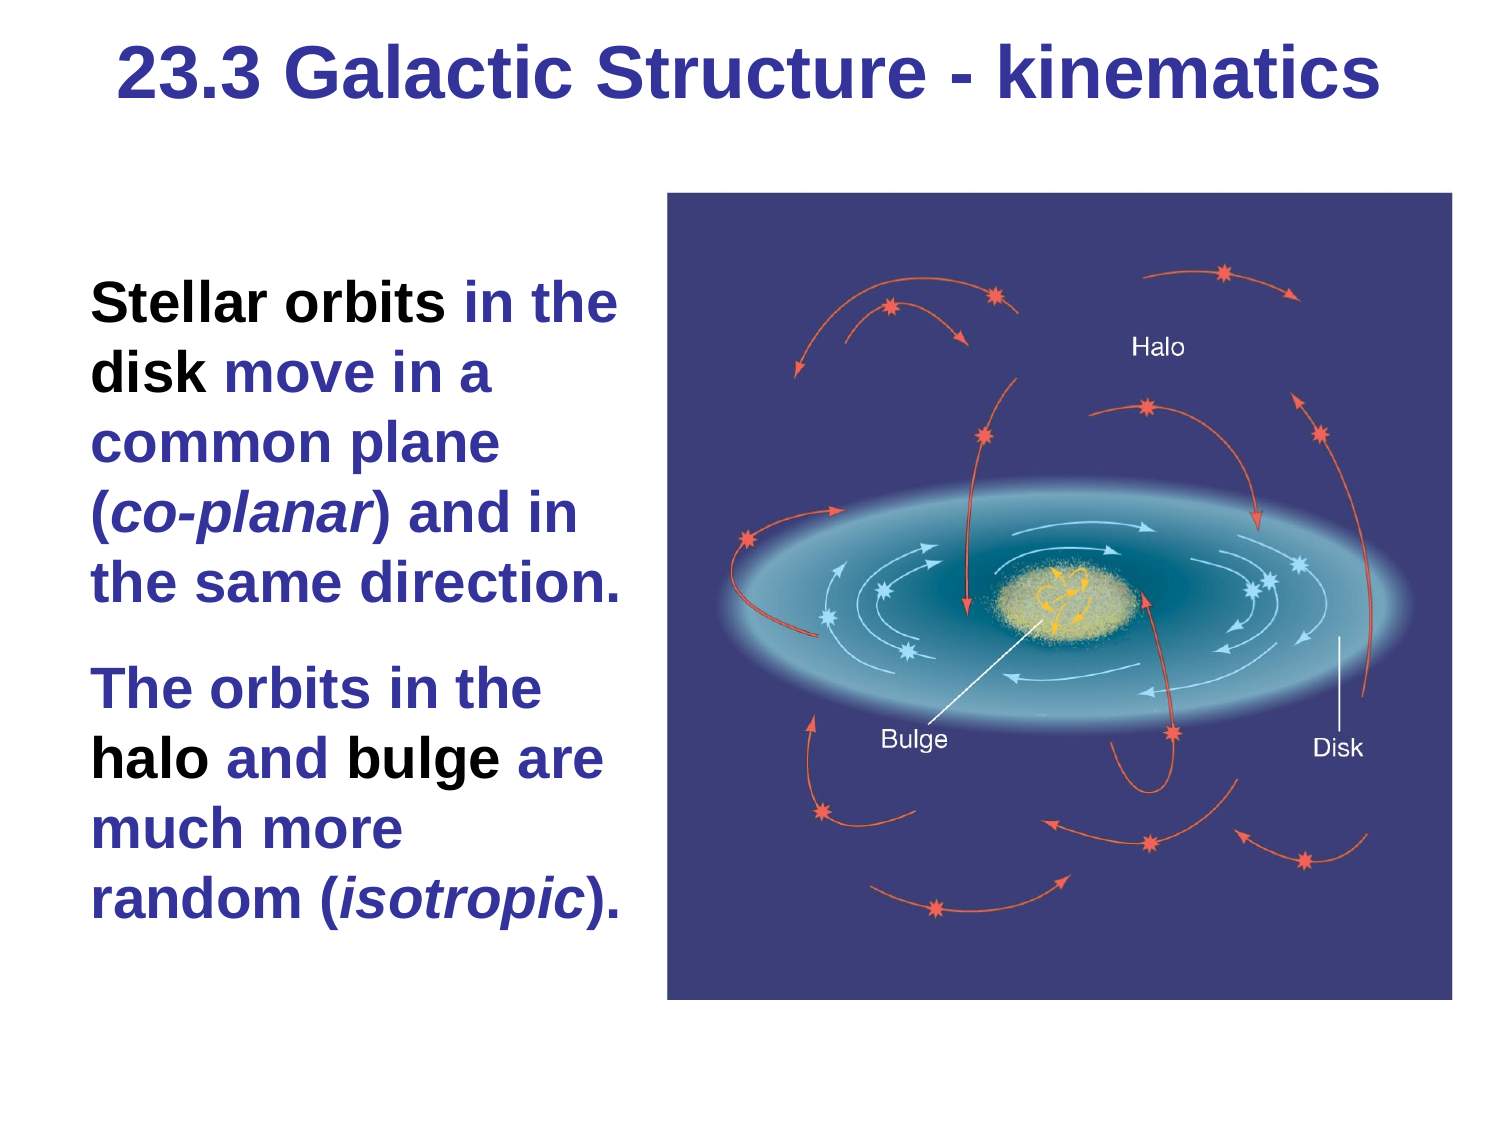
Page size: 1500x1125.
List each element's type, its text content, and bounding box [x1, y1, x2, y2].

title 23.3 Galactic Structure - kinematics [75, 0, 1426, 138]
picture [662, 187, 1457, 1000]
text_box Stellar orbits in the disk move in a common plane (co-planar) and in the same direction. The orbits in the halo and bulge are much more random (isotropic). [75, 256, 639, 939]
